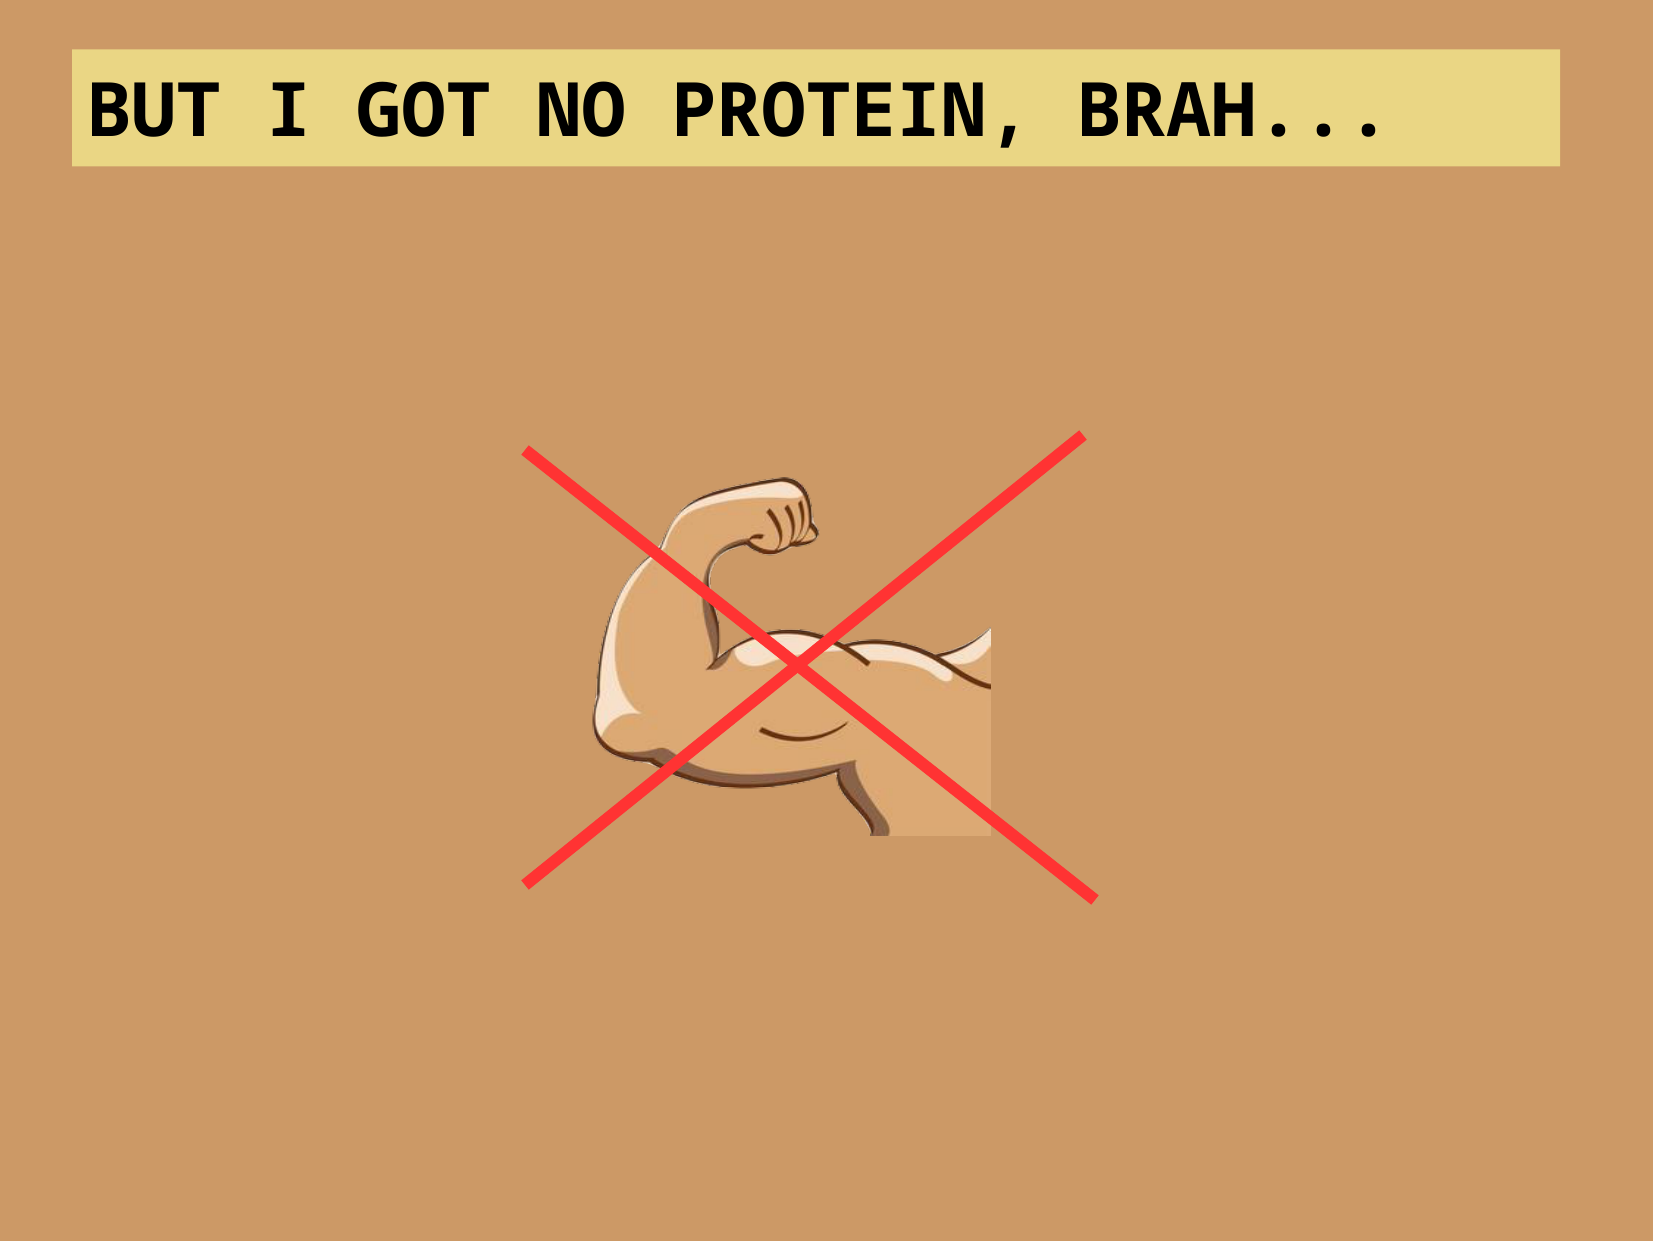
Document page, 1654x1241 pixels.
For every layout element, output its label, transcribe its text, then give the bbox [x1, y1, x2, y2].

text_box BUT I GOT NO PROTEIN, BRAH... [72, 49, 1561, 152]
picture [540, 359, 991, 657]
picture [597, 674, 991, 836]
picture [540, 471, 787, 836]
picture [809, 518, 991, 809]
